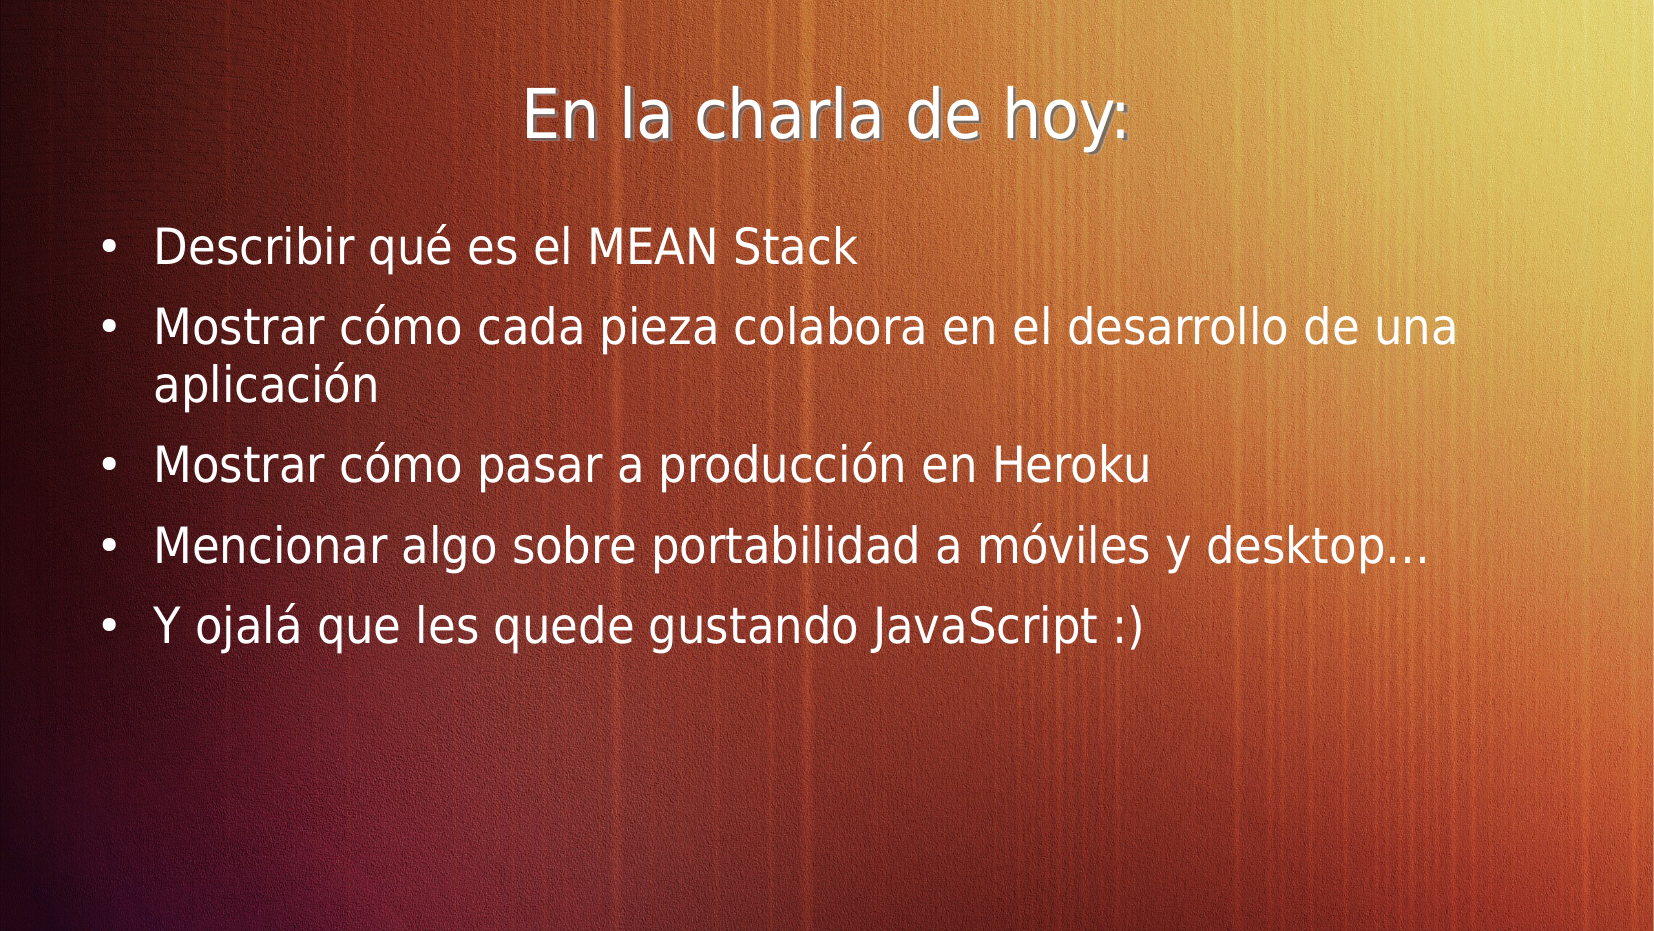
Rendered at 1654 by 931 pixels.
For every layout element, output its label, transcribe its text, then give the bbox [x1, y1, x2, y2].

title En la charla de hoy: [82, 37, 1571, 193]
picture [0, 0, 1654, 931]
list Describir qué es el MEAN Stack Mostrar cómo cada pieza colabora en el desarrollo de una aplicación Mostrar cómo pasar a producción en Heroku Mencionar algo sobre portabilidad a móviles y desktop… Y ojalá que les quede gustando JavaScript :) [82, 217, 1571, 758]
